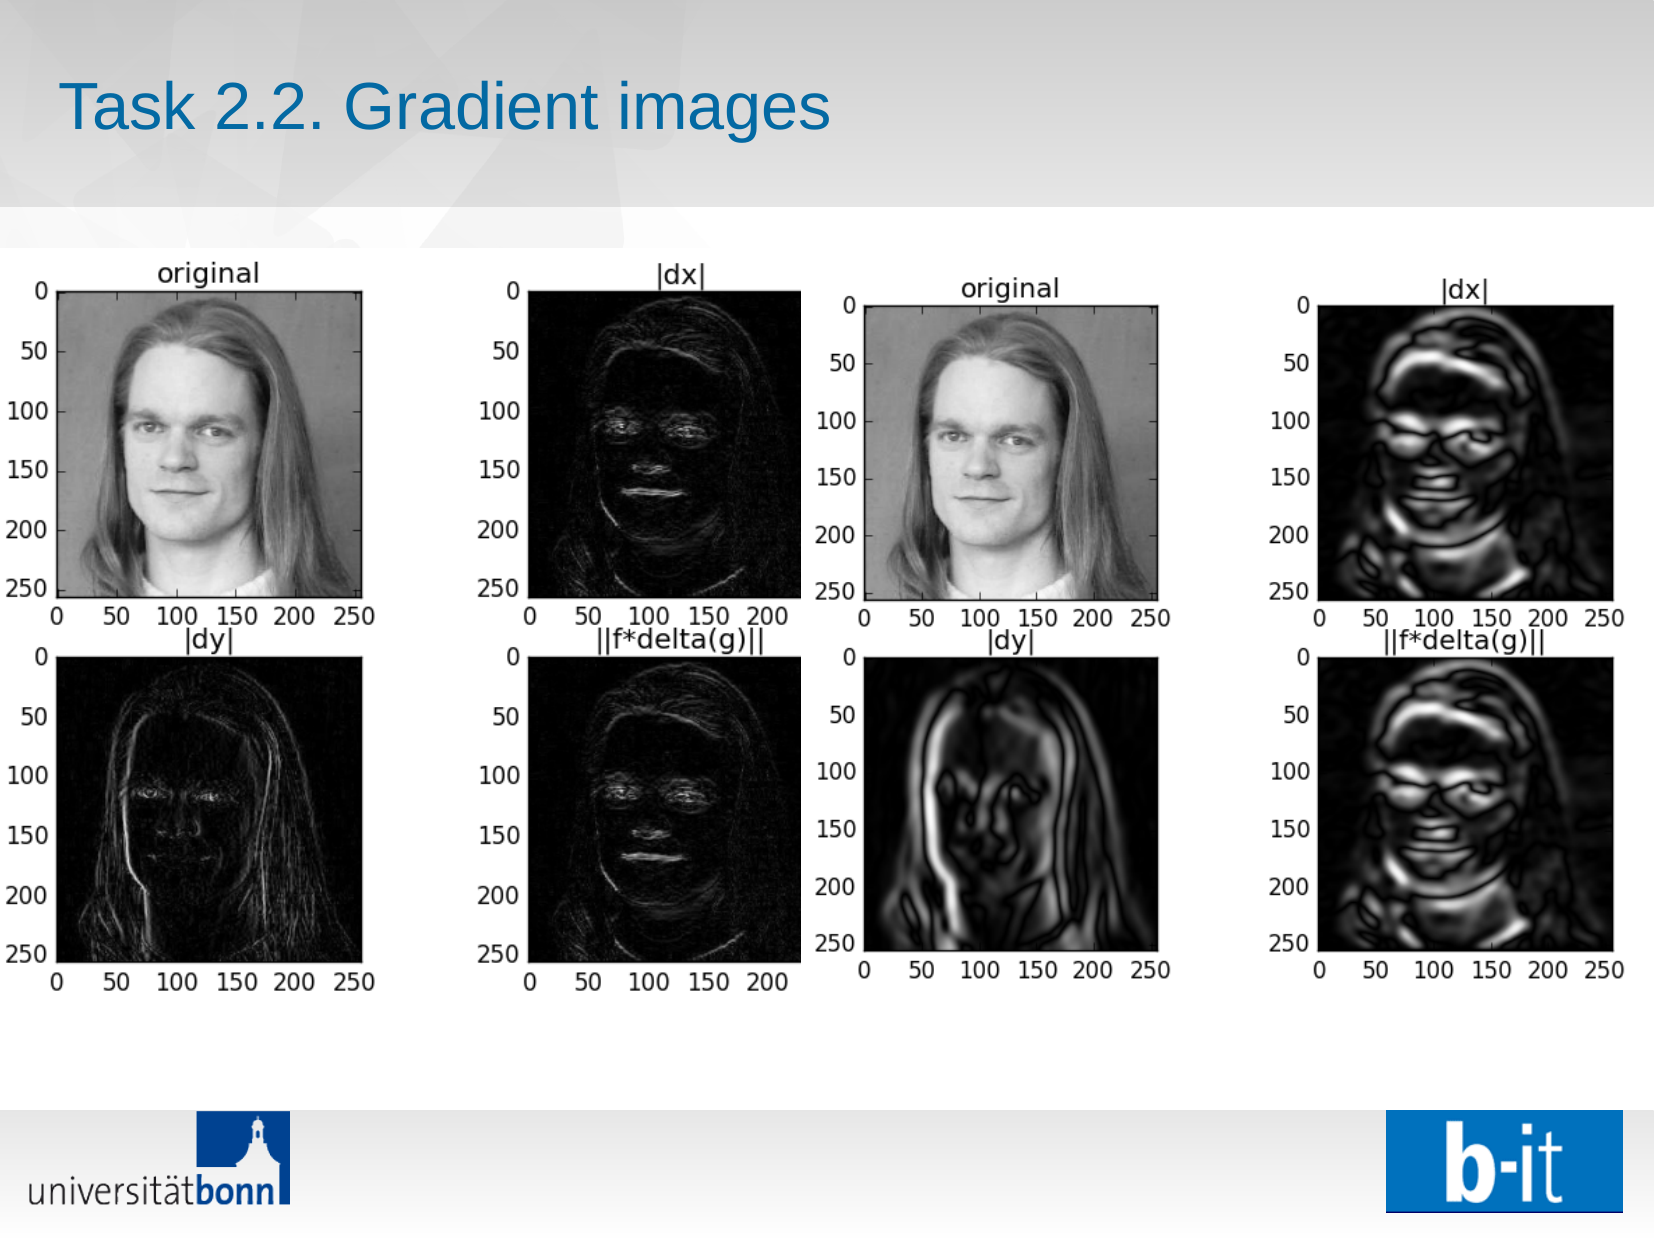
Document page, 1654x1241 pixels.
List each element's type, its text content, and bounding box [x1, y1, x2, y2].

picture [1386, 1110, 1623, 1213]
picture [28, 1087, 290, 1229]
text_box Task 2.2. Gradient images [58, 29, 1595, 178]
picture [0, 0, 1639, 1009]
